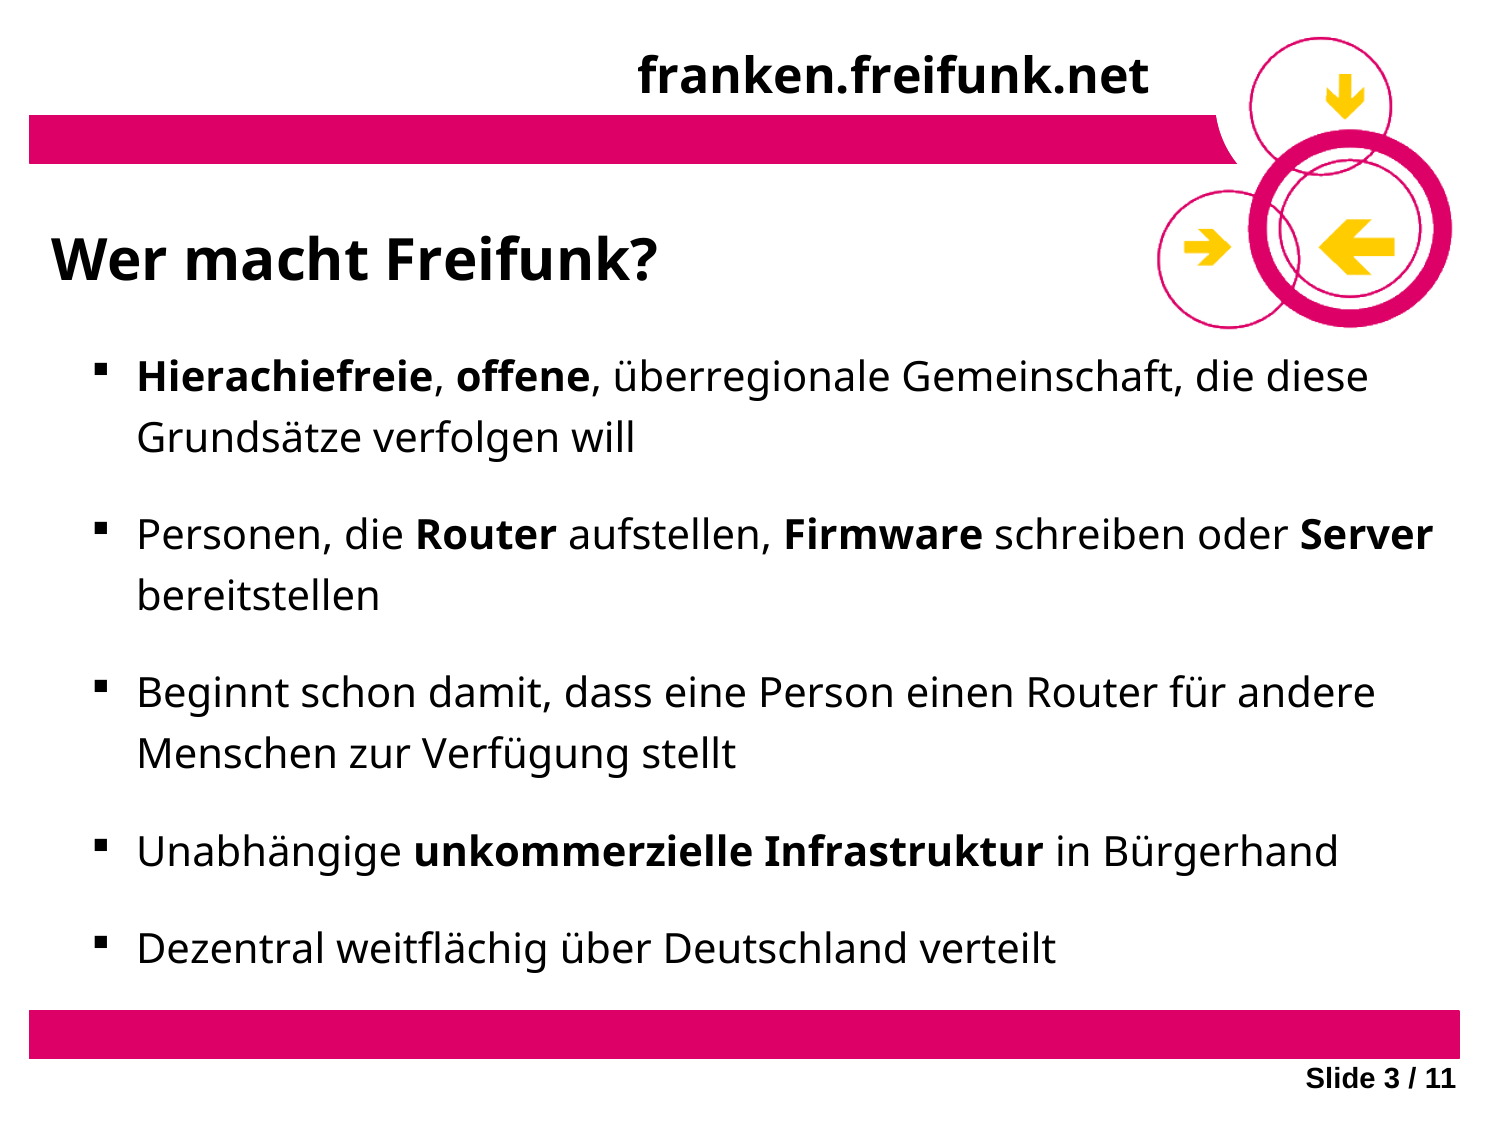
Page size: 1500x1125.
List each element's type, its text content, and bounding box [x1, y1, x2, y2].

text_box Hierachiefreie, offene, überregionale Gemeinschaft, die diese Grundsätze verfolgen will Personen, die Router aufstellen, Firmware schreiben oder Server bereitstellen Beginnt schon damit, dass eine Person einen Router für andere Menschen zur Verfügung stellt Unabhängige unkommerzielle Infrastruktur in Bürgerhand Dezentral weitflächig über Deutschland verteilt [61, 342, 1465, 1029]
picture [1150, 32, 1461, 332]
text_box Wer macht Freifunk? [51, 212, 1123, 292]
